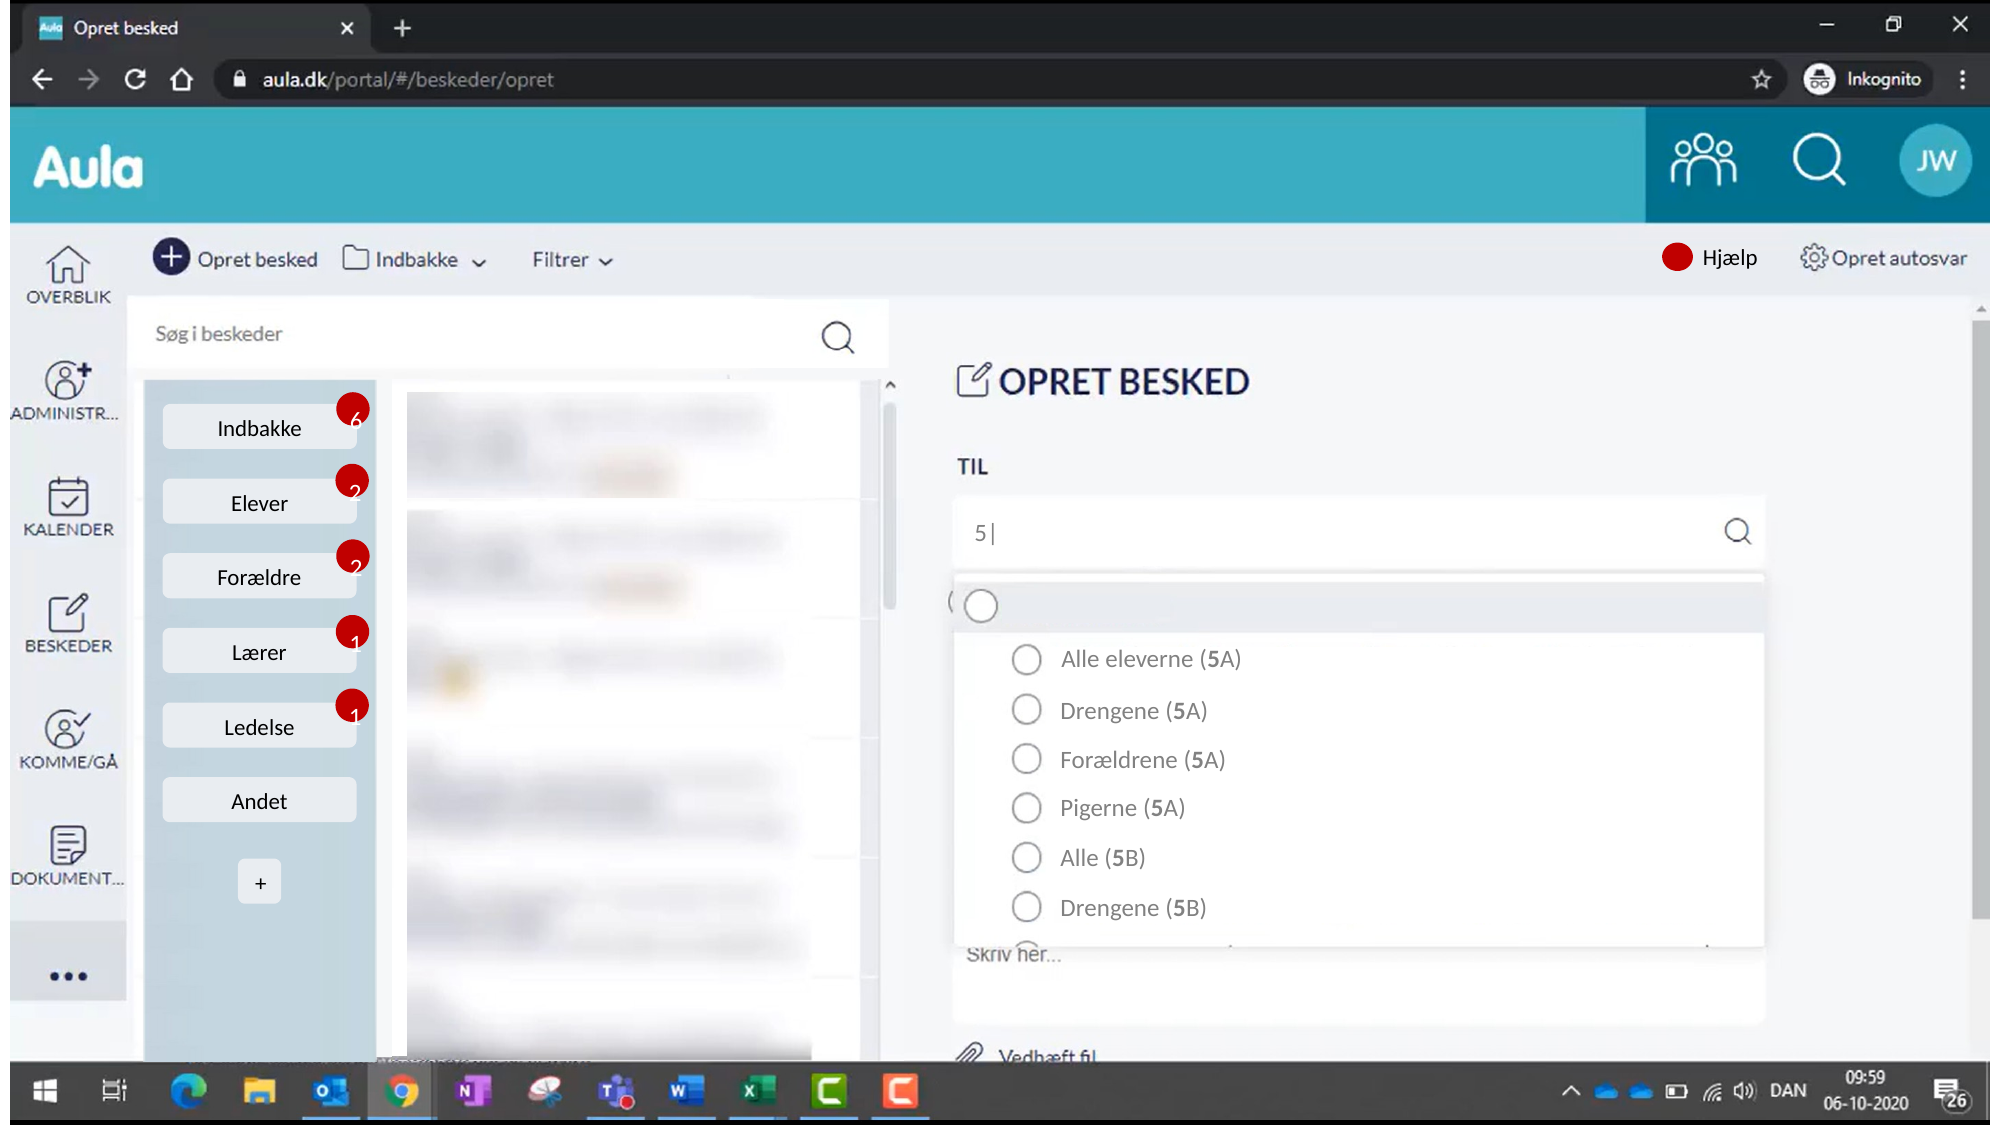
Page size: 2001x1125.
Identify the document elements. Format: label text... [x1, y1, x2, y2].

picture [1792, 132, 1846, 186]
text_box Pigerne (5A) [1045, 783, 1313, 830]
text_box Andet [162, 777, 357, 823]
text_box Ledelse [162, 702, 357, 748]
text_box Indbakke [162, 403, 357, 449]
text_box 1 [335, 615, 370, 649]
text_box Alle (5B) [1045, 834, 1313, 880]
text_box Drengene (5B) [1045, 884, 1313, 930]
text_box 2 [335, 463, 369, 498]
text_box 1 [335, 688, 369, 722]
picture [1670, 129, 1737, 190]
text_box Forældrene (5A) [1045, 735, 1313, 782]
text_box Hjælp [1687, 235, 1774, 279]
text_box 6 [336, 392, 370, 426]
text_box Forældre [162, 553, 357, 599]
text_box 5| [959, 508, 1149, 555]
text_box 6 [352, 420, 359, 426]
text_box Lærer [162, 627, 357, 673]
text_box Drengene (5A) [1045, 686, 1313, 733]
text_box [1662, 242, 1687, 271]
text_box 2 [336, 539, 370, 573]
text_box + [237, 858, 282, 904]
picture [1898, 124, 1972, 196]
text_box Elever [162, 478, 357, 524]
text_box Alle eleverne (5A) [1046, 635, 1314, 681]
picture [10, 0, 1990, 1125]
